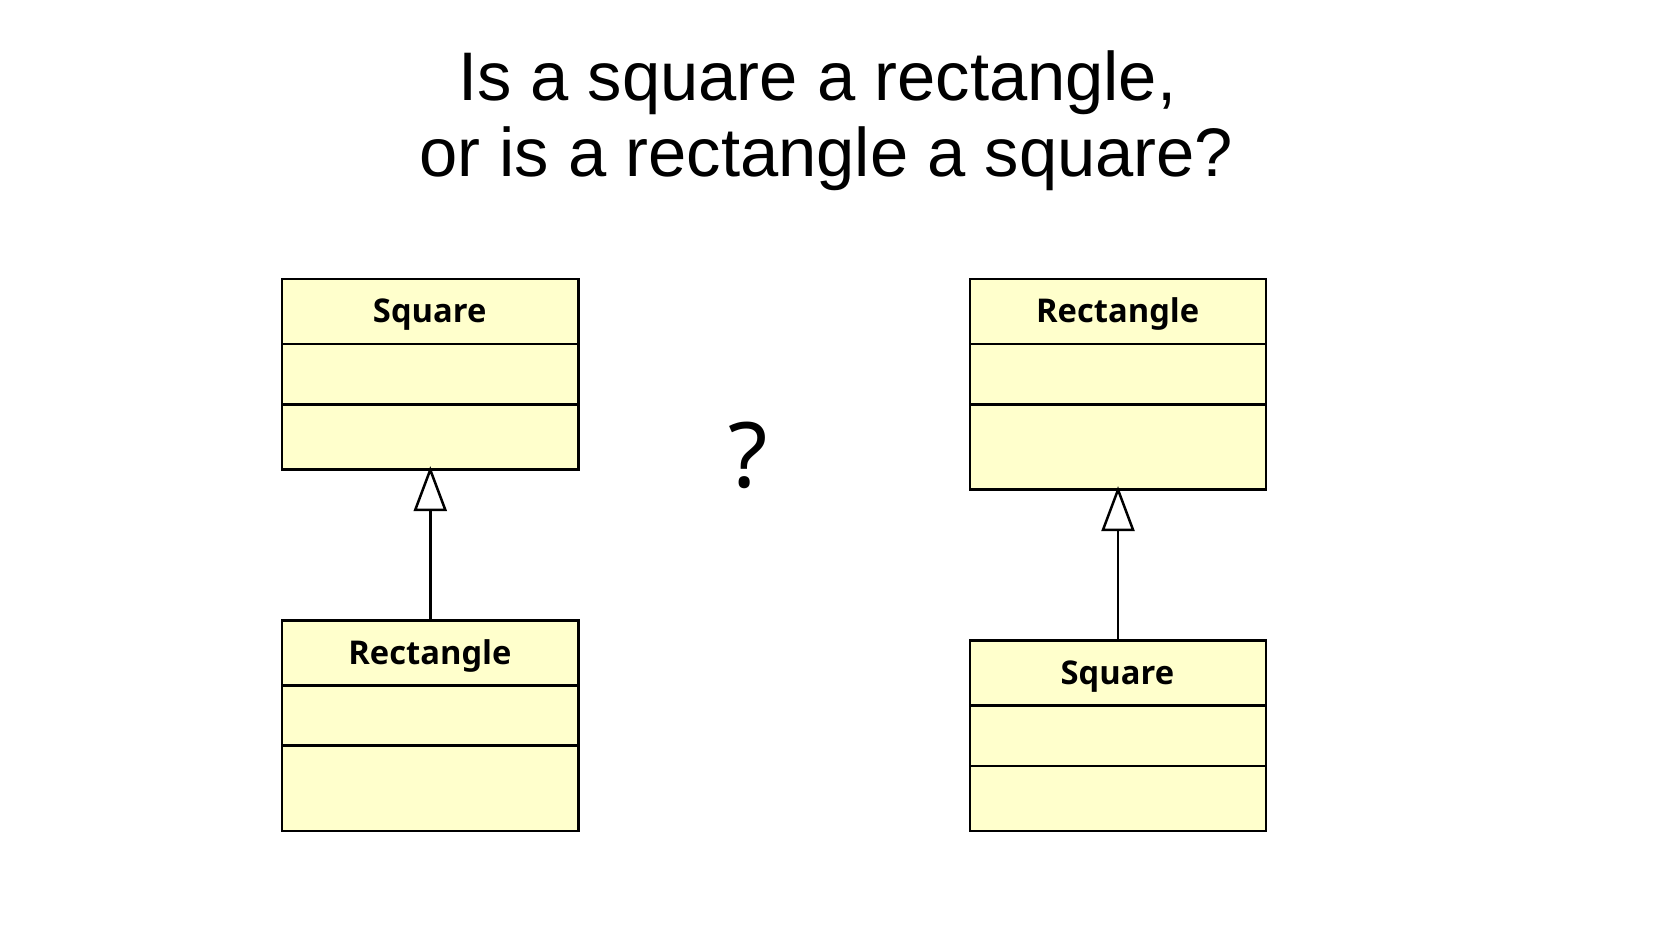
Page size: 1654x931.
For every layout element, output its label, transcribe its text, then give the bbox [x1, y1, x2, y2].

picture [240, 240, 1306, 871]
title Is a square a rectangle, or is a rectangle a square? [82, 37, 1571, 193]
